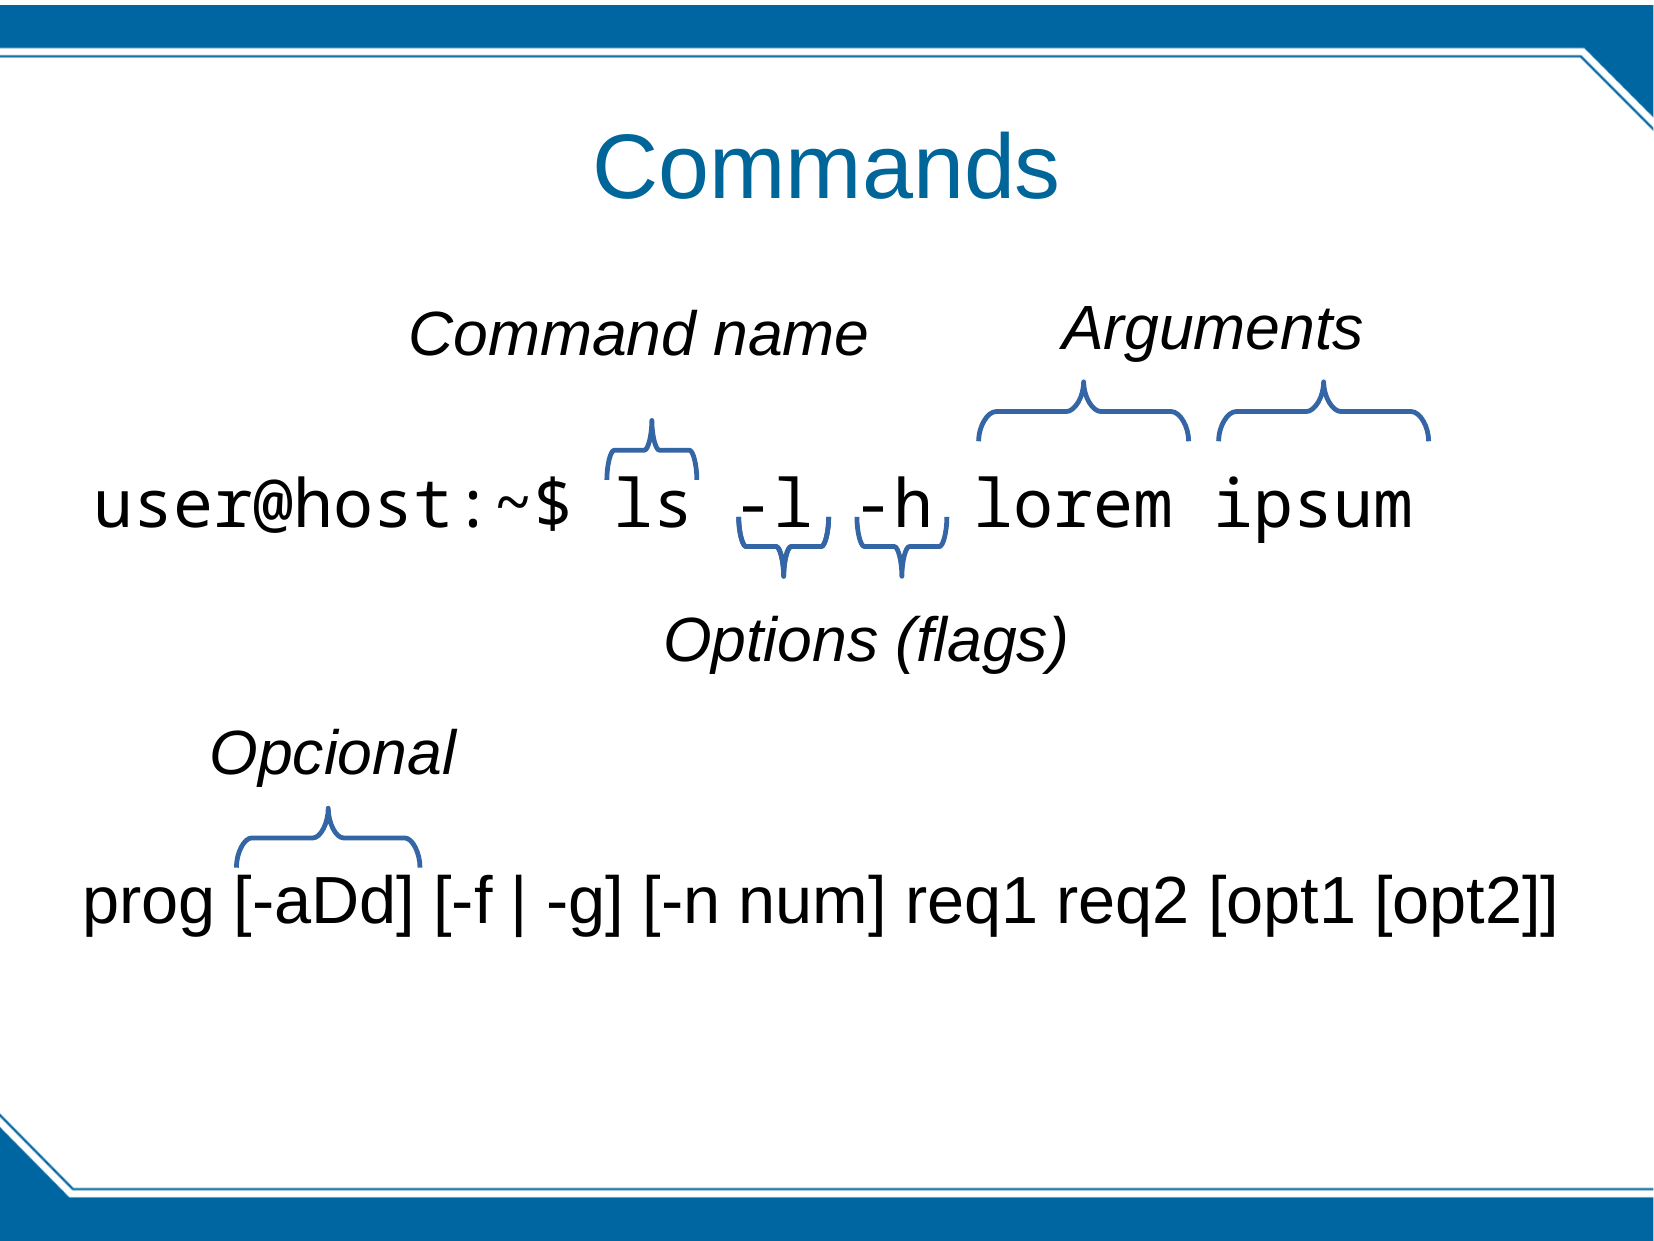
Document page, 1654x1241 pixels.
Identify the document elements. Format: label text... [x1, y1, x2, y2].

picture [0, 5, 1654, 132]
text_box Arguments [1047, 285, 1543, 371]
picture [0, 1113, 1654, 1241]
text_box Command name [393, 291, 889, 377]
title Commands [82, 62, 1571, 271]
text_box Options (flags) [648, 597, 1144, 682]
subtitle user@host:~$ ls -l -h lorem ipsum [93, 456, 1459, 577]
text_box prog [-aDd] [-f | -g] [-n num] req1 req2 [opt1 [opt2]] [67, 855, 1654, 1021]
text_box Opcional [195, 710, 691, 796]
